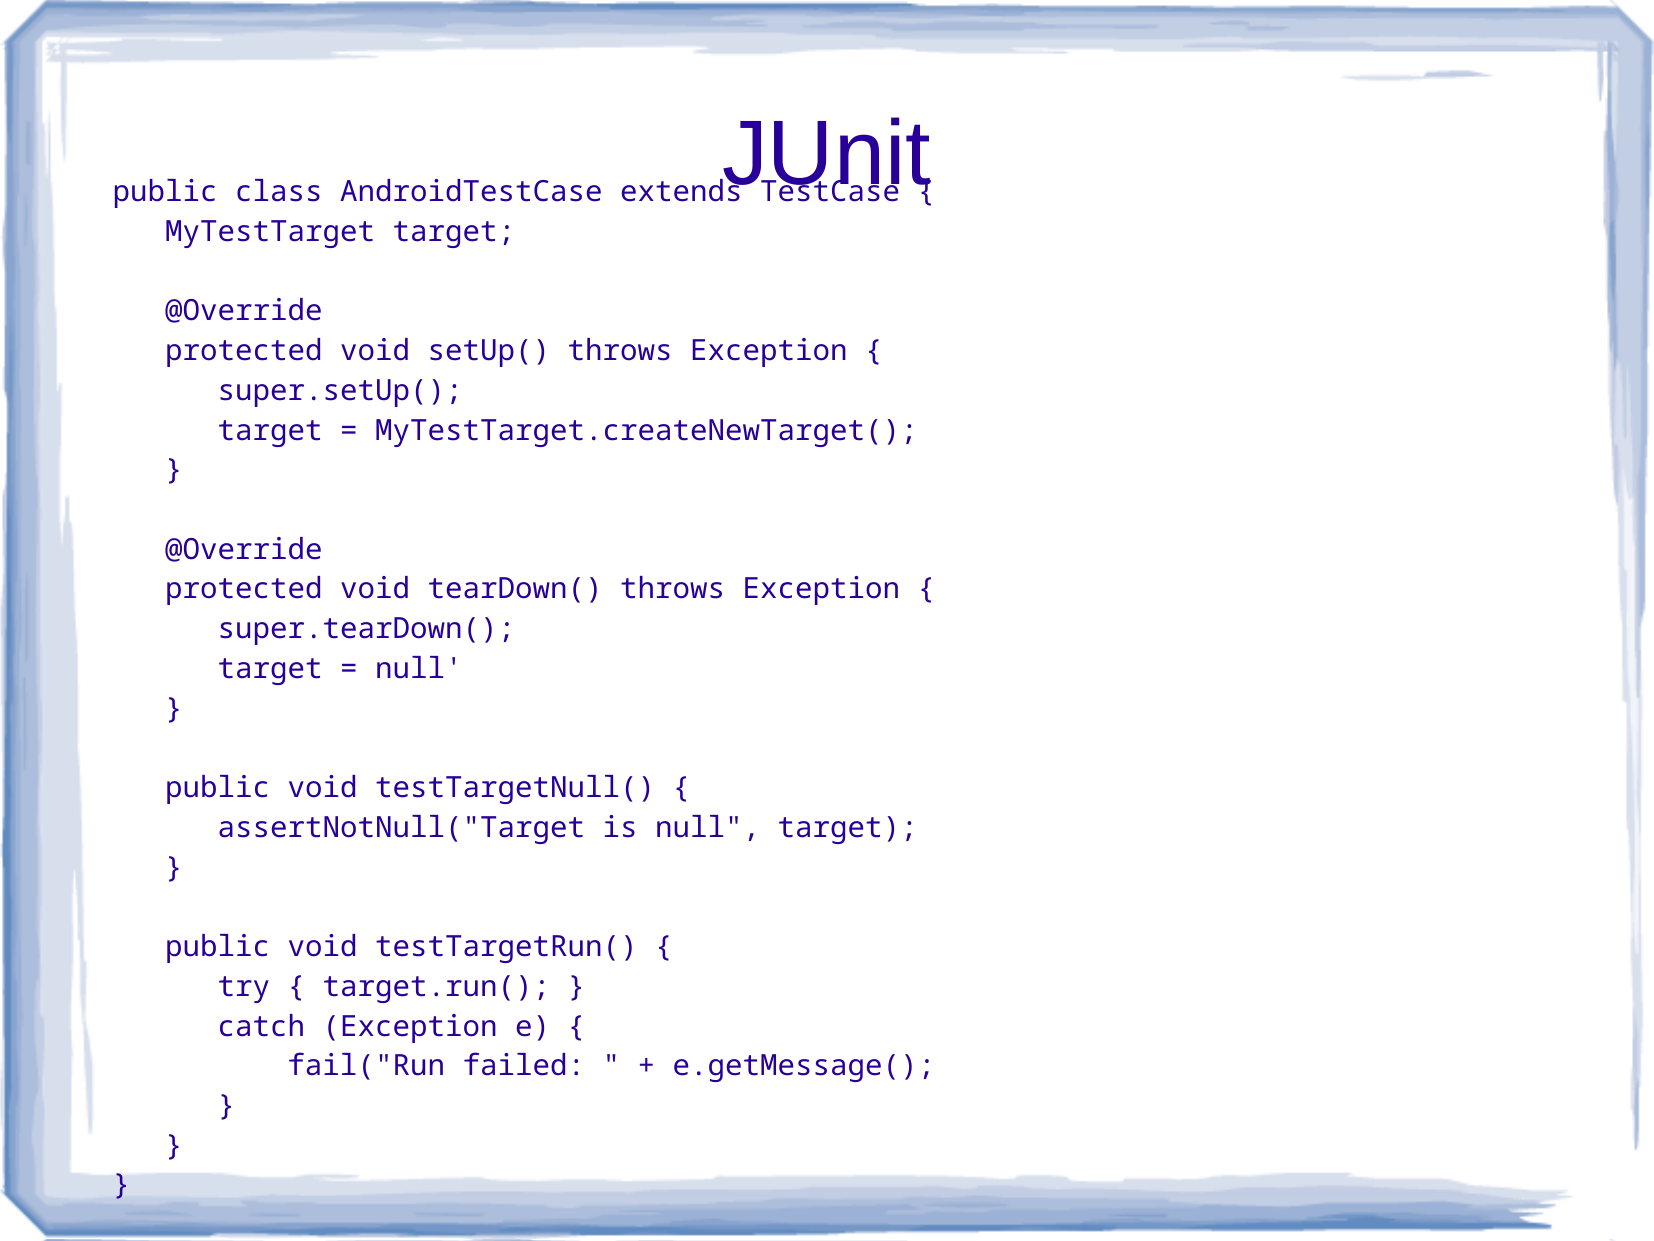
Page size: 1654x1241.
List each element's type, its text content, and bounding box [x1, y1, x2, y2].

title JUnit [82, 49, 1571, 257]
picture [0, 0, 1654, 1241]
subtitle public class AndroidTestCase extends TestCase { MyTestTarget target; @Override protected void setUp() throws Exception { super.setUp(); target = MyTestTarget.createNewTarget(); } @Override protected void tearDown() throws Exception { super.tearDown(); target = null' } public void testTargetNull() { assertNotNull("Target is null", target); } public void testTargetRun() { try { target.run(); } catch (Exception e) { fail("Run failed: " + e.getMessage(); } } } [112, 236, 1566, 1137]
